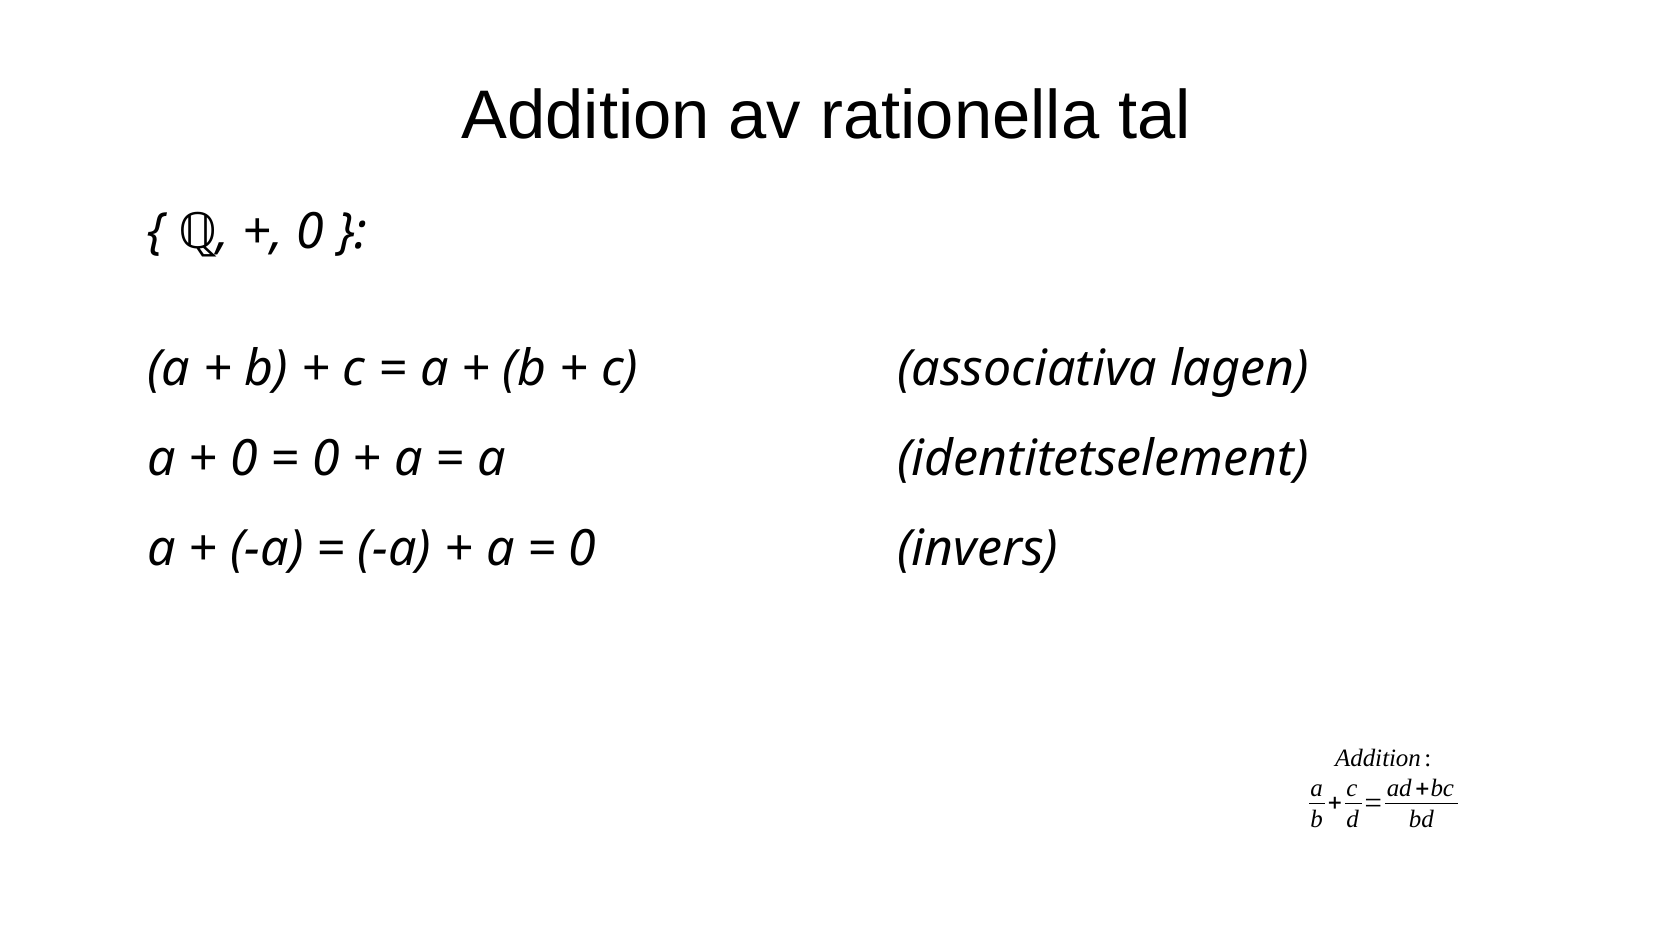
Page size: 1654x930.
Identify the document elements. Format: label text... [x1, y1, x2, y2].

chart [1300, 744, 1465, 833]
list { ℚ, +, 0 }: (a + b) + c = a + (b + c) (associativa lagen) a + 0 = 0 + a = a (identitetselement) a + (-a) = (-a) + a = 0 (invers) [76, 195, 1565, 735]
title Addition av rationella tal [82, 36, 1571, 193]
